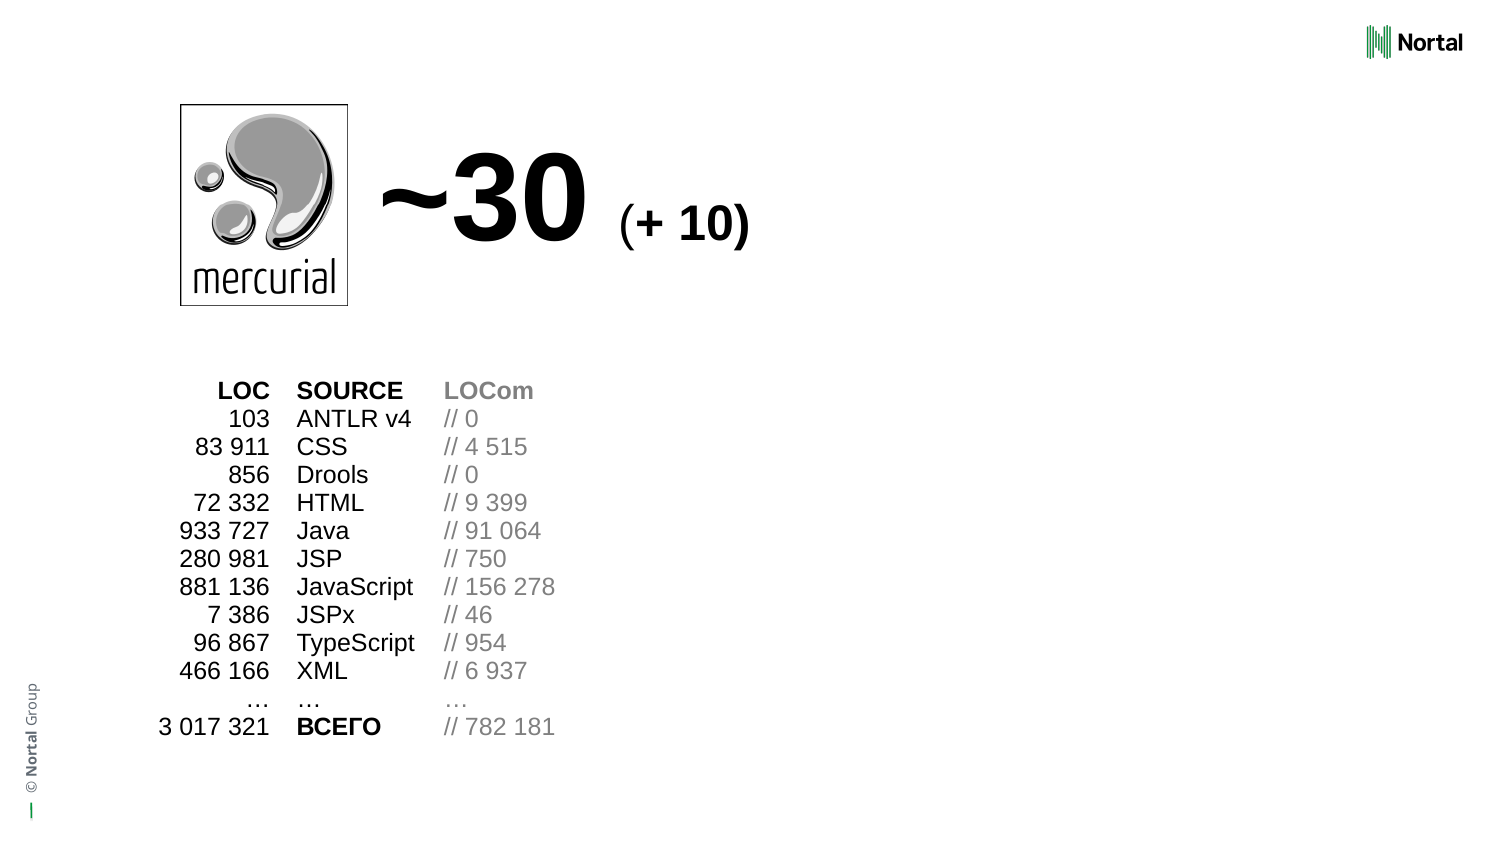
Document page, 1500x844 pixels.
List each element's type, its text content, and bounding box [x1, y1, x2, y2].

text_box ~30 (+ 10) [363, 120, 766, 275]
picture [180, 104, 348, 306]
text_box SOURCE ANTLR v4 CSS Drools HTML Java JSP JavaScript JSPx TypeScript XML … ВСЕГО [286, 369, 429, 748]
text_box LOC 103 83 911 856 72 332 933 727 280 981 881 136 7 386 96 867 466 166 … 3 017 321 [120, 369, 286, 748]
text_box LOCom // 0 // 4 515 // 0 // 9 399 // 91 064 // 750 // 156 278 // 46 // 954 // 6 937 … // 782 181 [429, 369, 616, 748]
